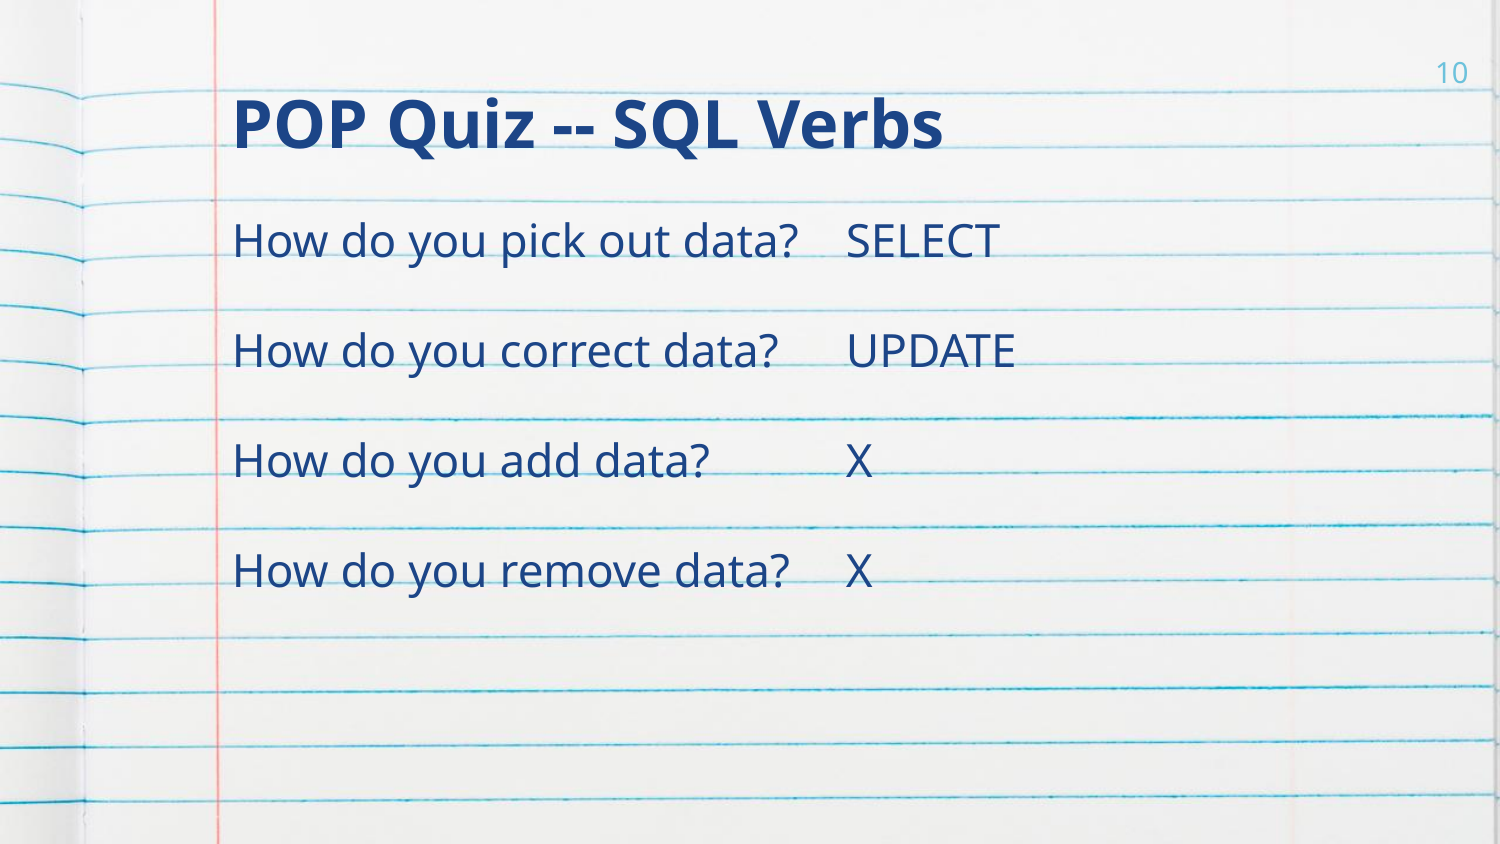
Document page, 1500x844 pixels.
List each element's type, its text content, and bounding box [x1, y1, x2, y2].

slide_number 1 [1378, 41, 1469, 107]
list SELECT UPDATE X X [845, 211, 1426, 743]
list How do you pick out data? How do you correct data? How do you add data? How do you remove data? [231, 211, 811, 743]
title POP Quiz -- SQL Verbs [231, 21, 1425, 162]
picture [0, 0, 1500, 844]
